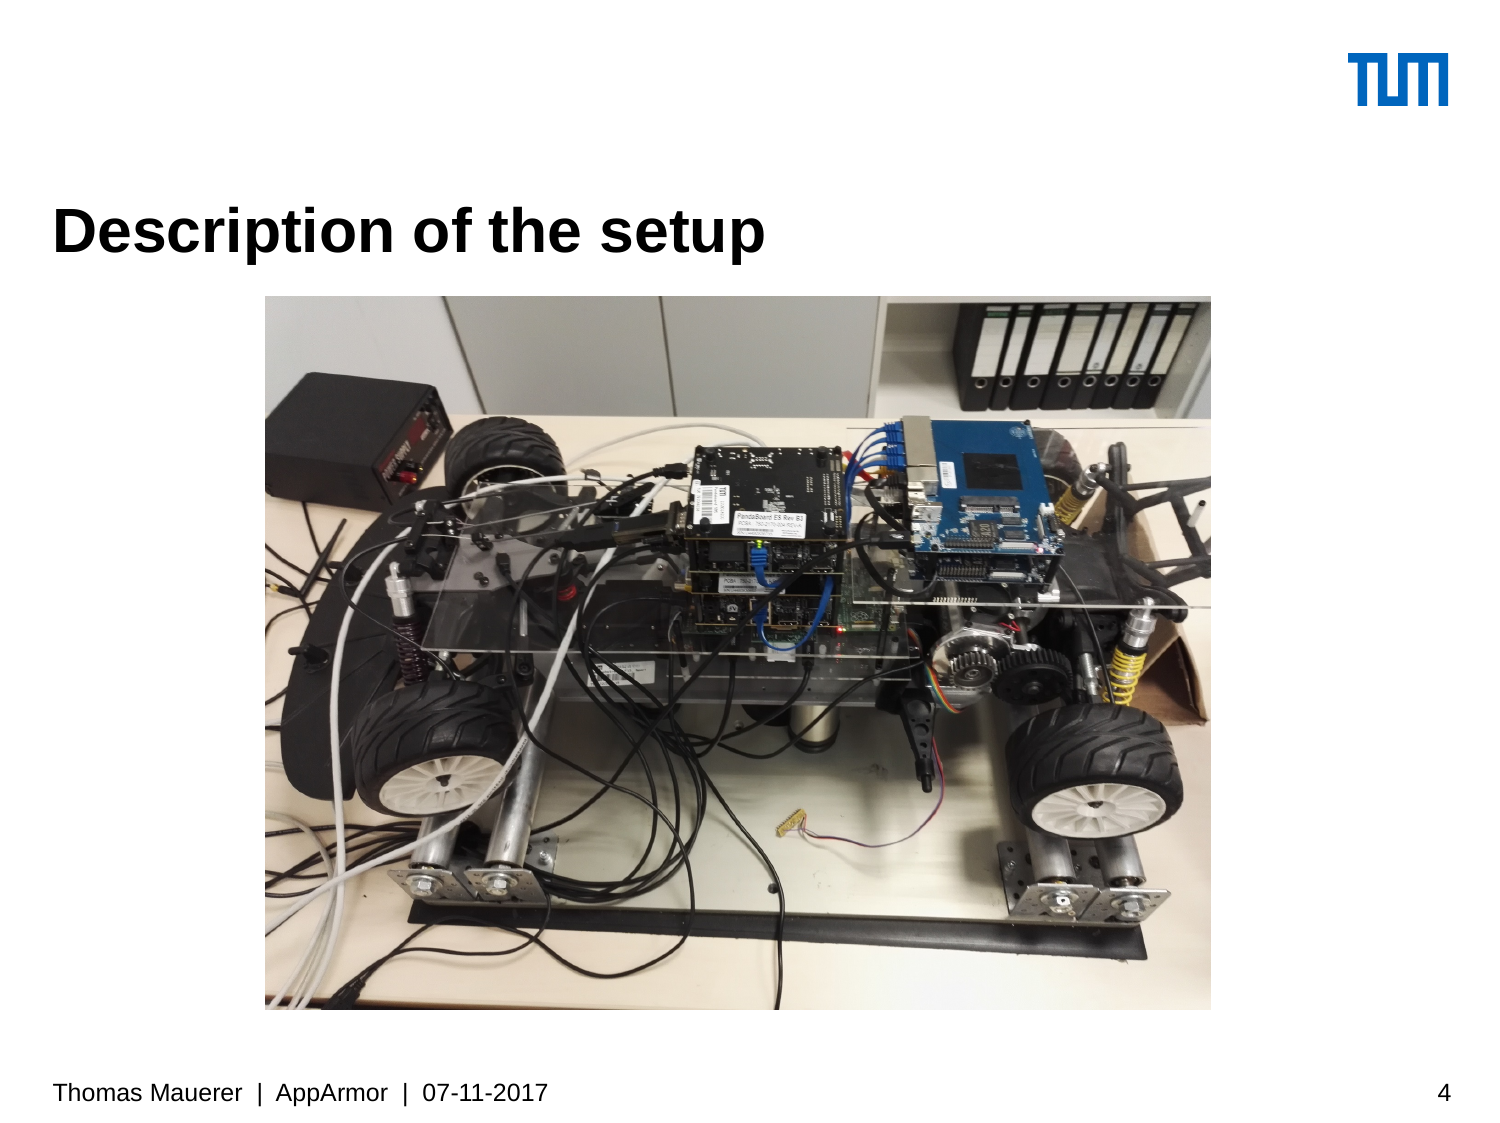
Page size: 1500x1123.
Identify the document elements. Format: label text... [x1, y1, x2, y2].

picture [265, 296, 1211, 1010]
title Description of the setup [52, 195, 1453, 266]
